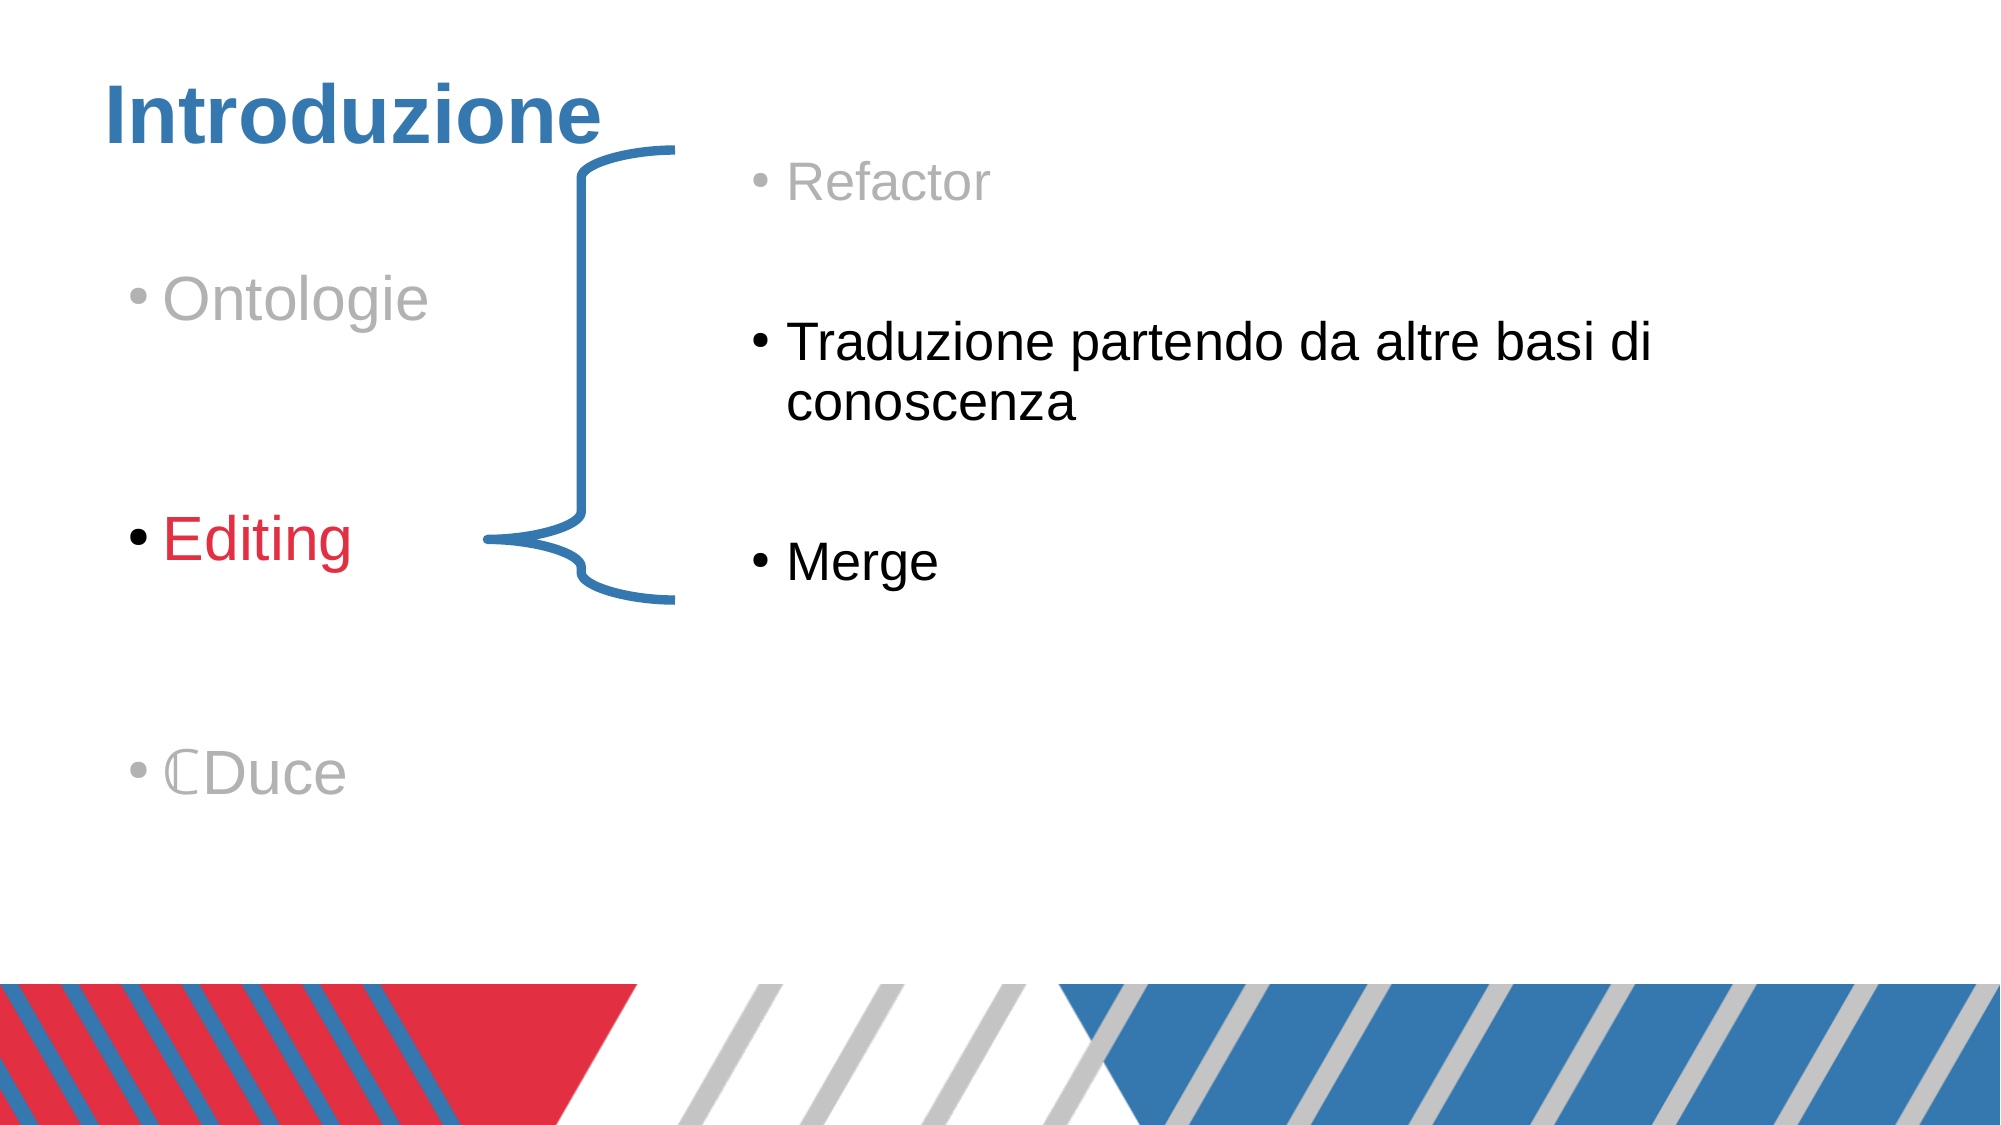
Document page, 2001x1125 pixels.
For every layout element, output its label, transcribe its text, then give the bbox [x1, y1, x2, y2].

text_box Refactor Traduzione partendo da altre basi di conoscenza Merge [736, 144, 1862, 745]
picture [0, 984, 2000, 1125]
title Introduzione [89, 64, 1828, 171]
text_box Ontologie Editing ℂDuce [112, 262, 1801, 976]
